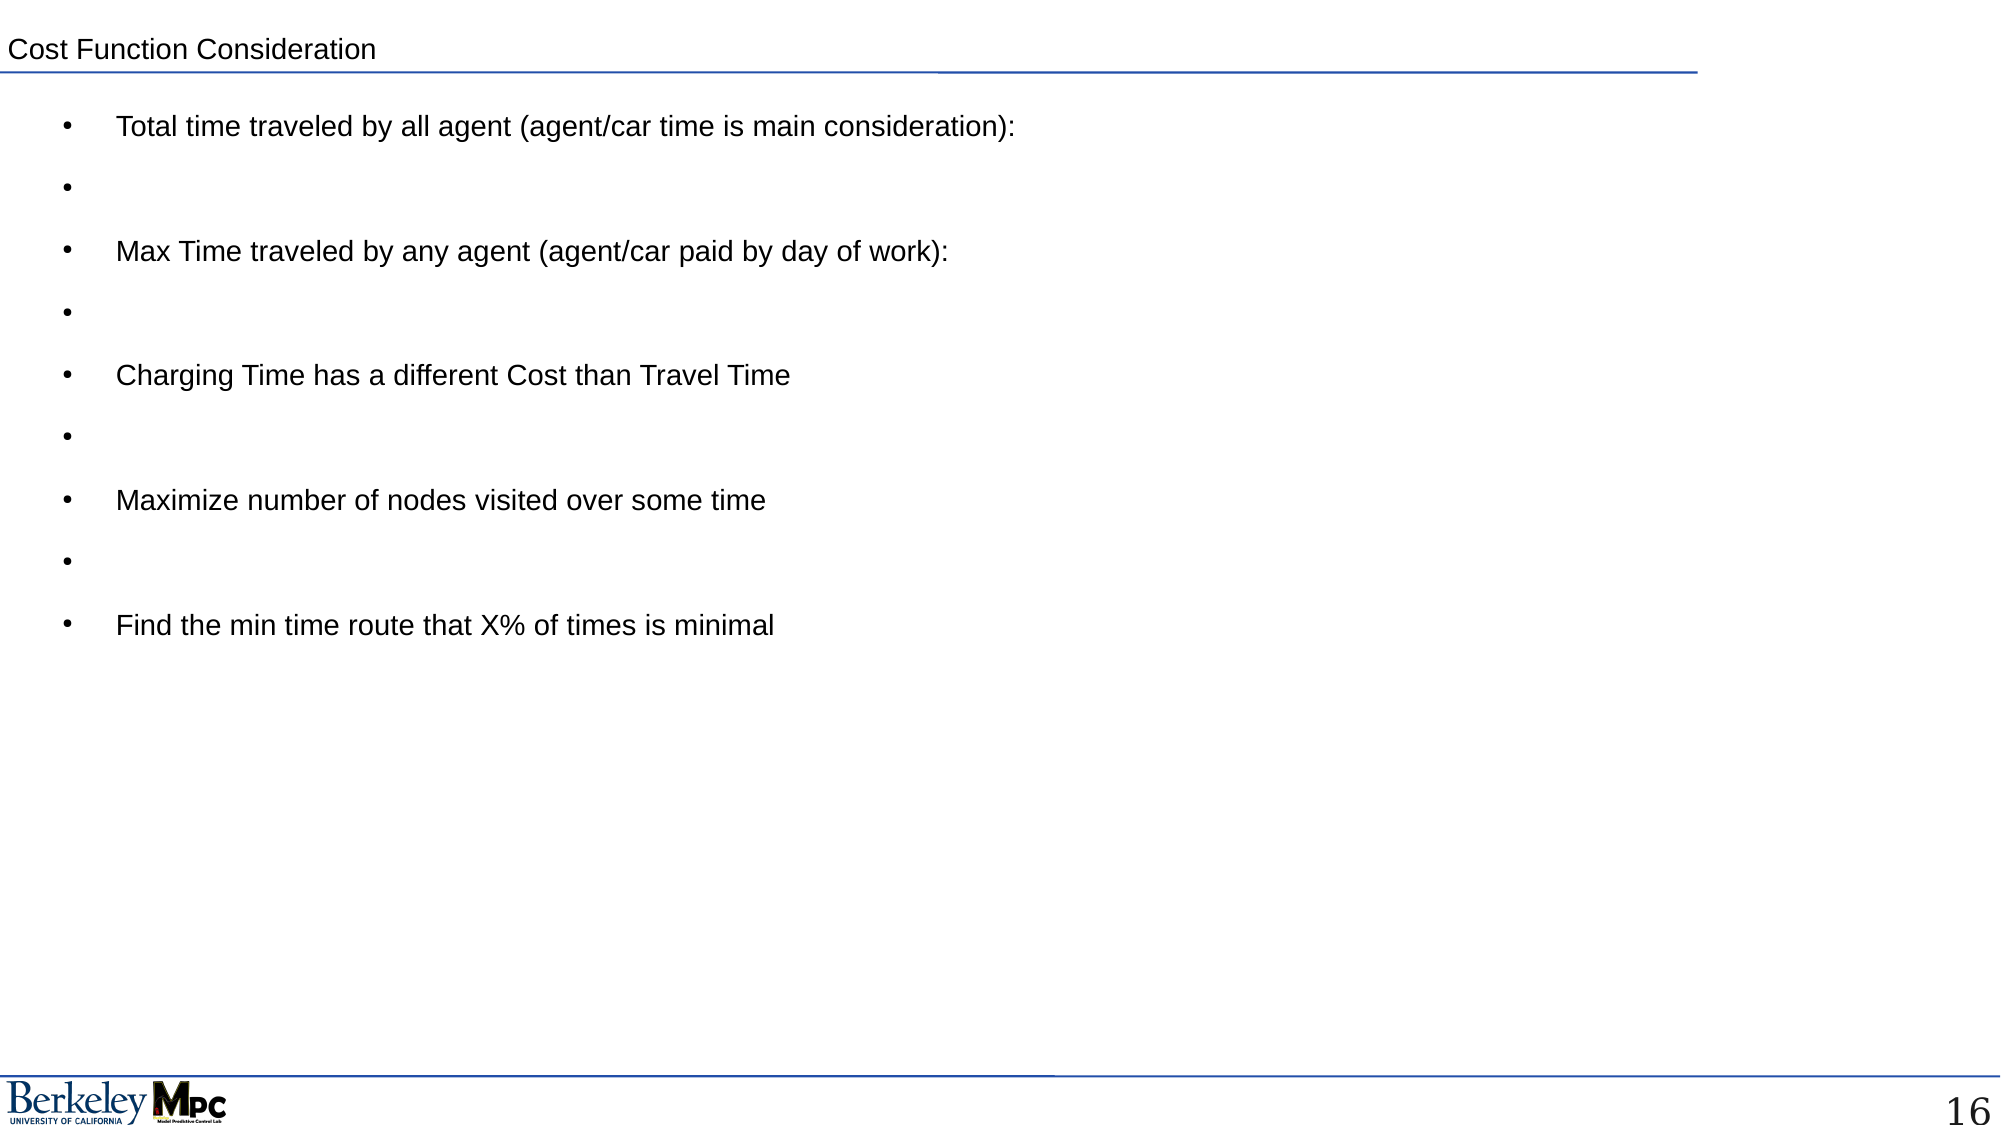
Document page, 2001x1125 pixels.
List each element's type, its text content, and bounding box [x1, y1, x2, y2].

title Cost Function Consideration [7, 7, 1930, 92]
list Total time traveled by all agent (agent/car time is main consideration): Max Time traveled by any agent (agent/car paid by day of work): Charging Time has a different Cost than Travel Time Maximize number of nodes visited over some time Find the min time route that X% of times is minimal [44, 110, 1928, 1054]
picture [0, 1072, 226, 1125]
